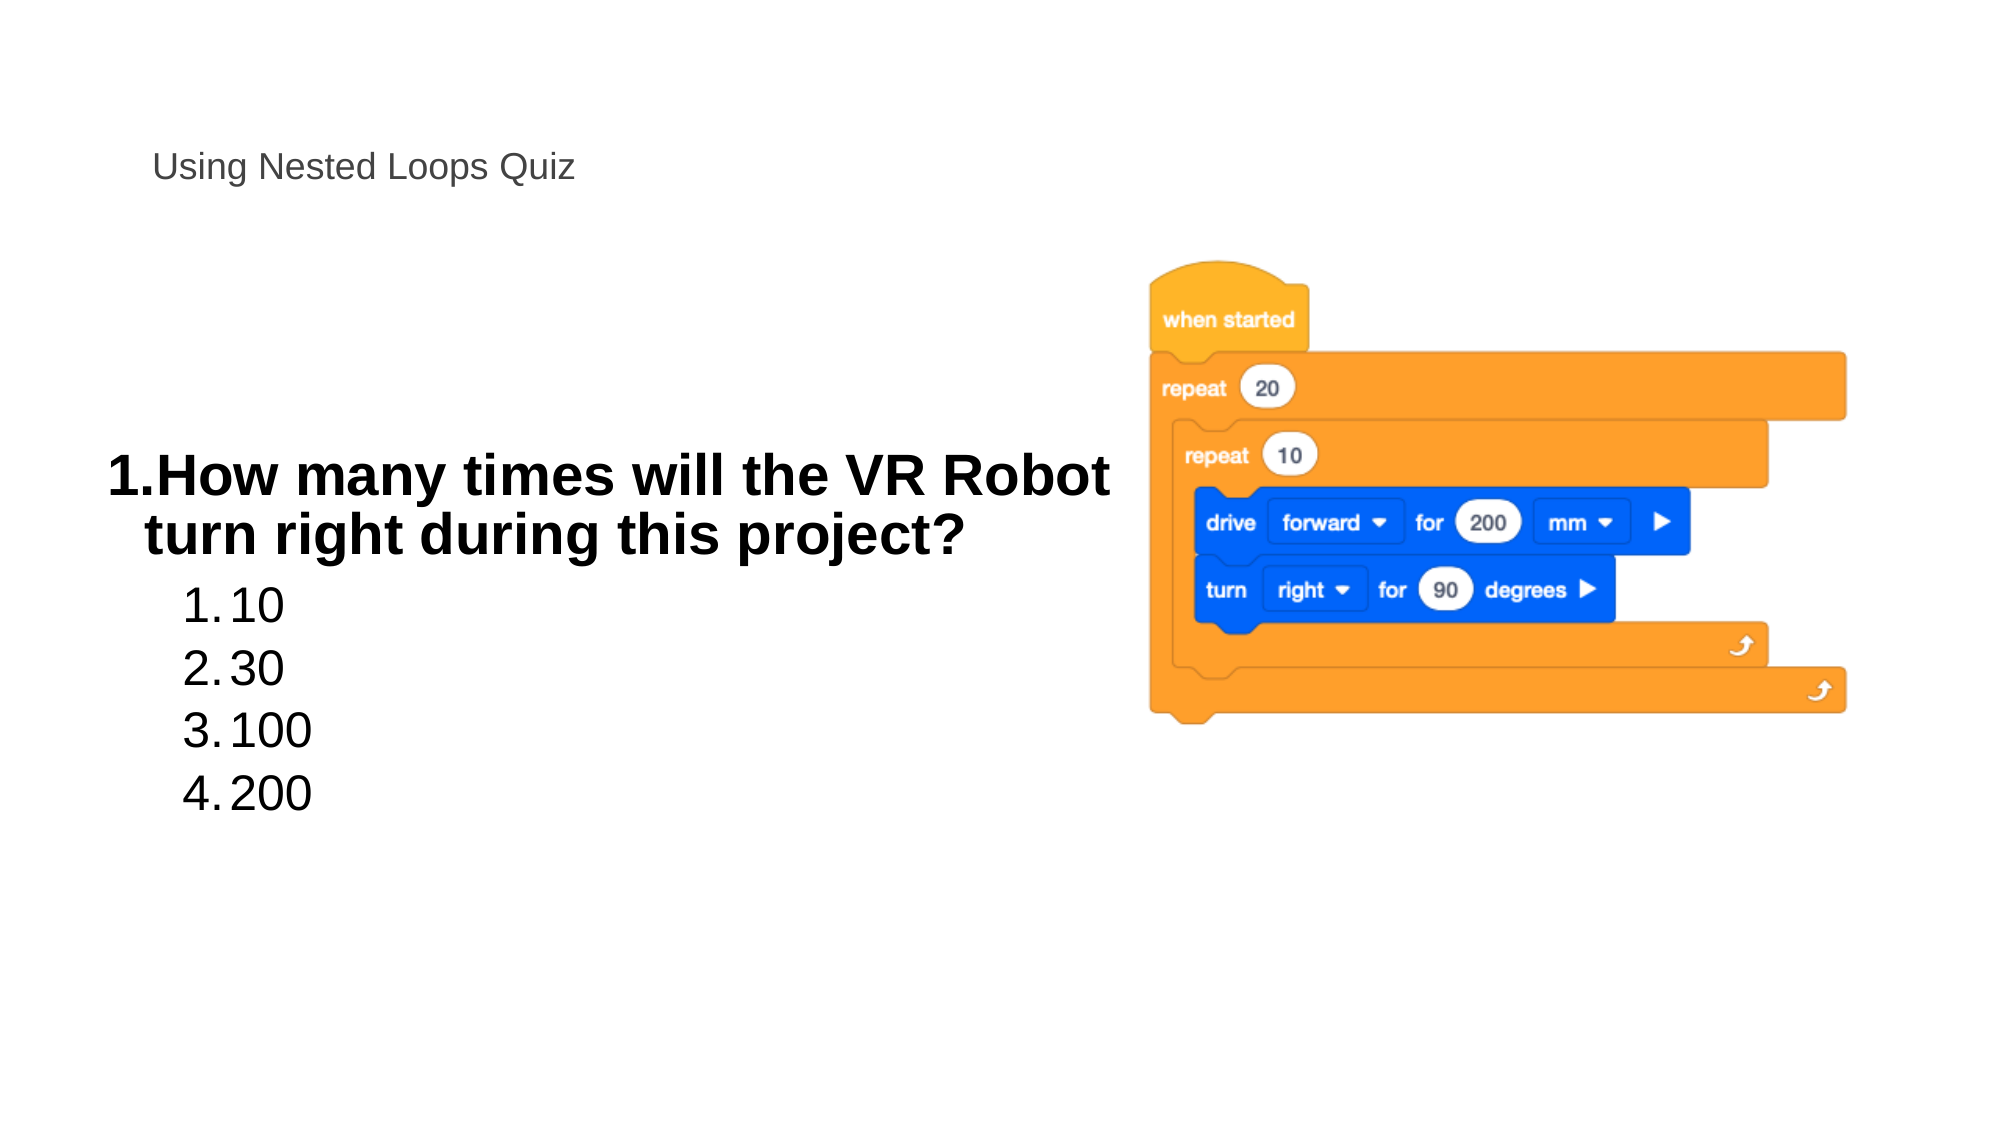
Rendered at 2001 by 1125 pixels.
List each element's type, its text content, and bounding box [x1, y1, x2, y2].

text_box How many times will the VR Robot turn right during this project? 10 30 100 200 [92, 441, 1160, 965]
text_box Using Nested Loops Quiz [137, 59, 1863, 278]
picture [1130, 240, 1885, 748]
